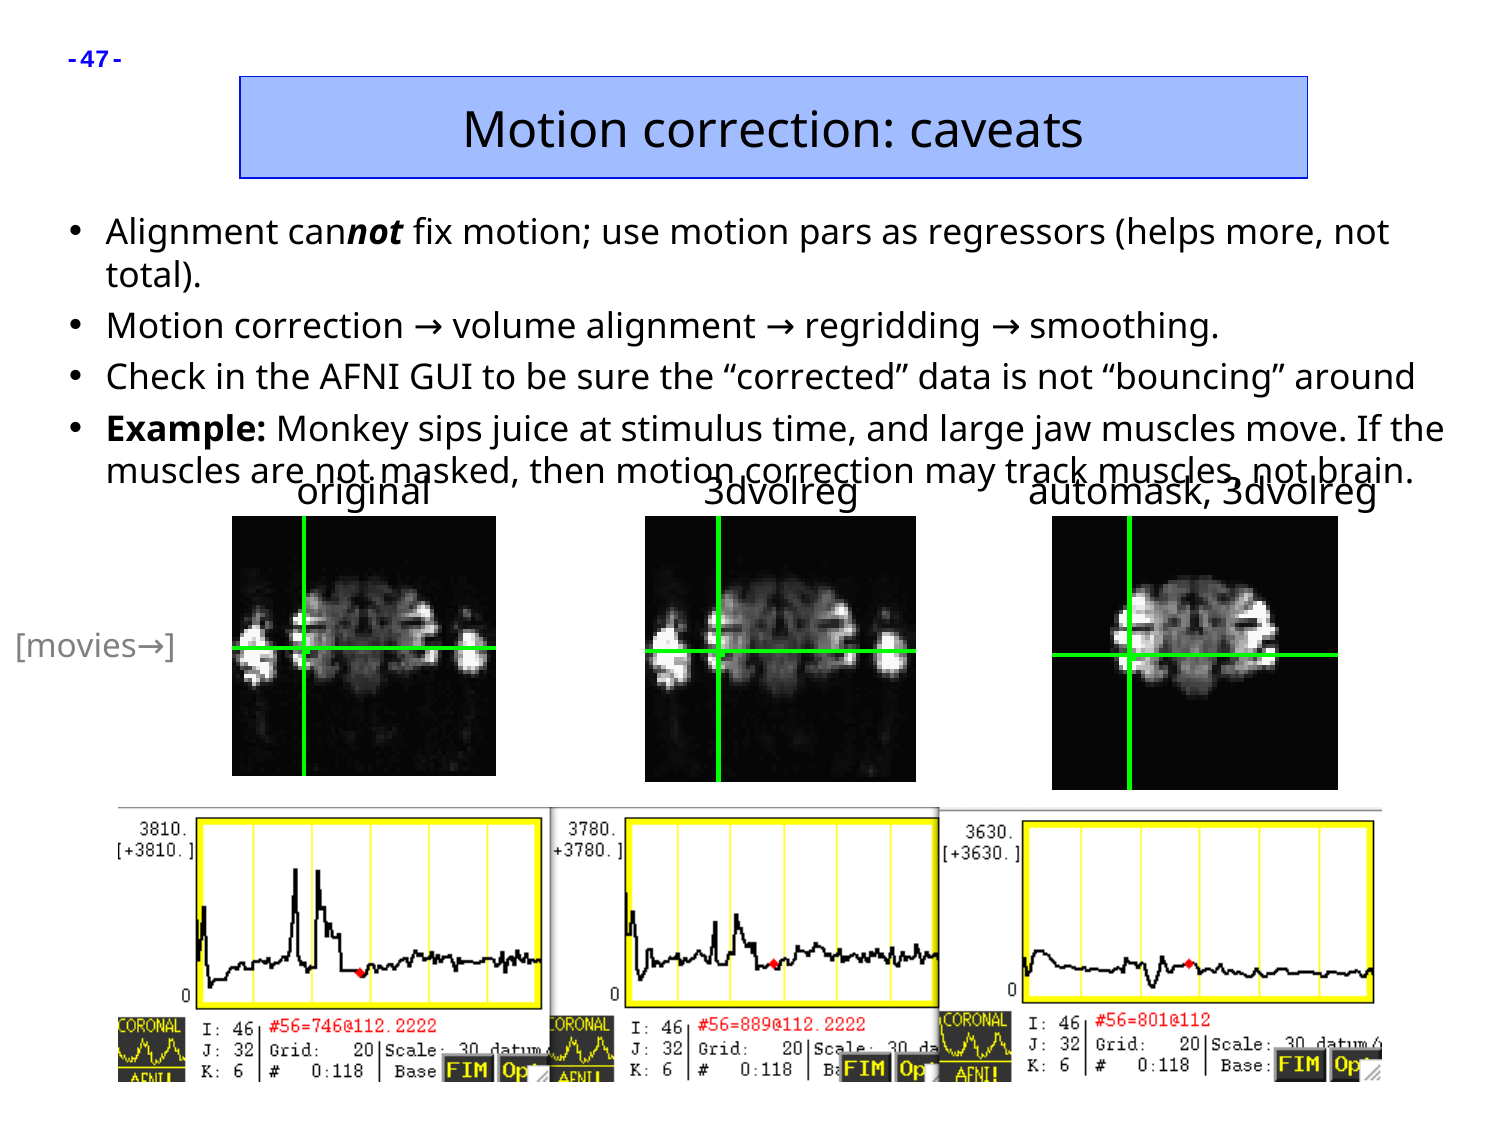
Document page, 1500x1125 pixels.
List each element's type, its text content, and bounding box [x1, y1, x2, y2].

text_box automask, 3dvolreg [1013, 459, 1423, 521]
picture [232, 516, 496, 776]
text_box Alignment cannot fix motion; use motion pars as regressors (helps more, not total). Motion correction → volume alignment → regridding → smoothing. Check in the AFNI GUI to be sure the “corrected” data is not “bouncing” around Example: Monkey sips juice at stimulus time, and large jaw muscles move. If the muscles are not masked, then motion correction may track muscles, not brain. [53, 201, 1463, 461]
text_box original [281, 459, 496, 516]
picture [1052, 516, 1338, 790]
picture [645, 516, 916, 782]
text_box 3dvolreg [688, 459, 903, 516]
picture [118, 807, 1382, 1082]
text_box Motion correction: caveats [240, 76, 1308, 179]
text_box [movies→] [0, 616, 226, 677]
